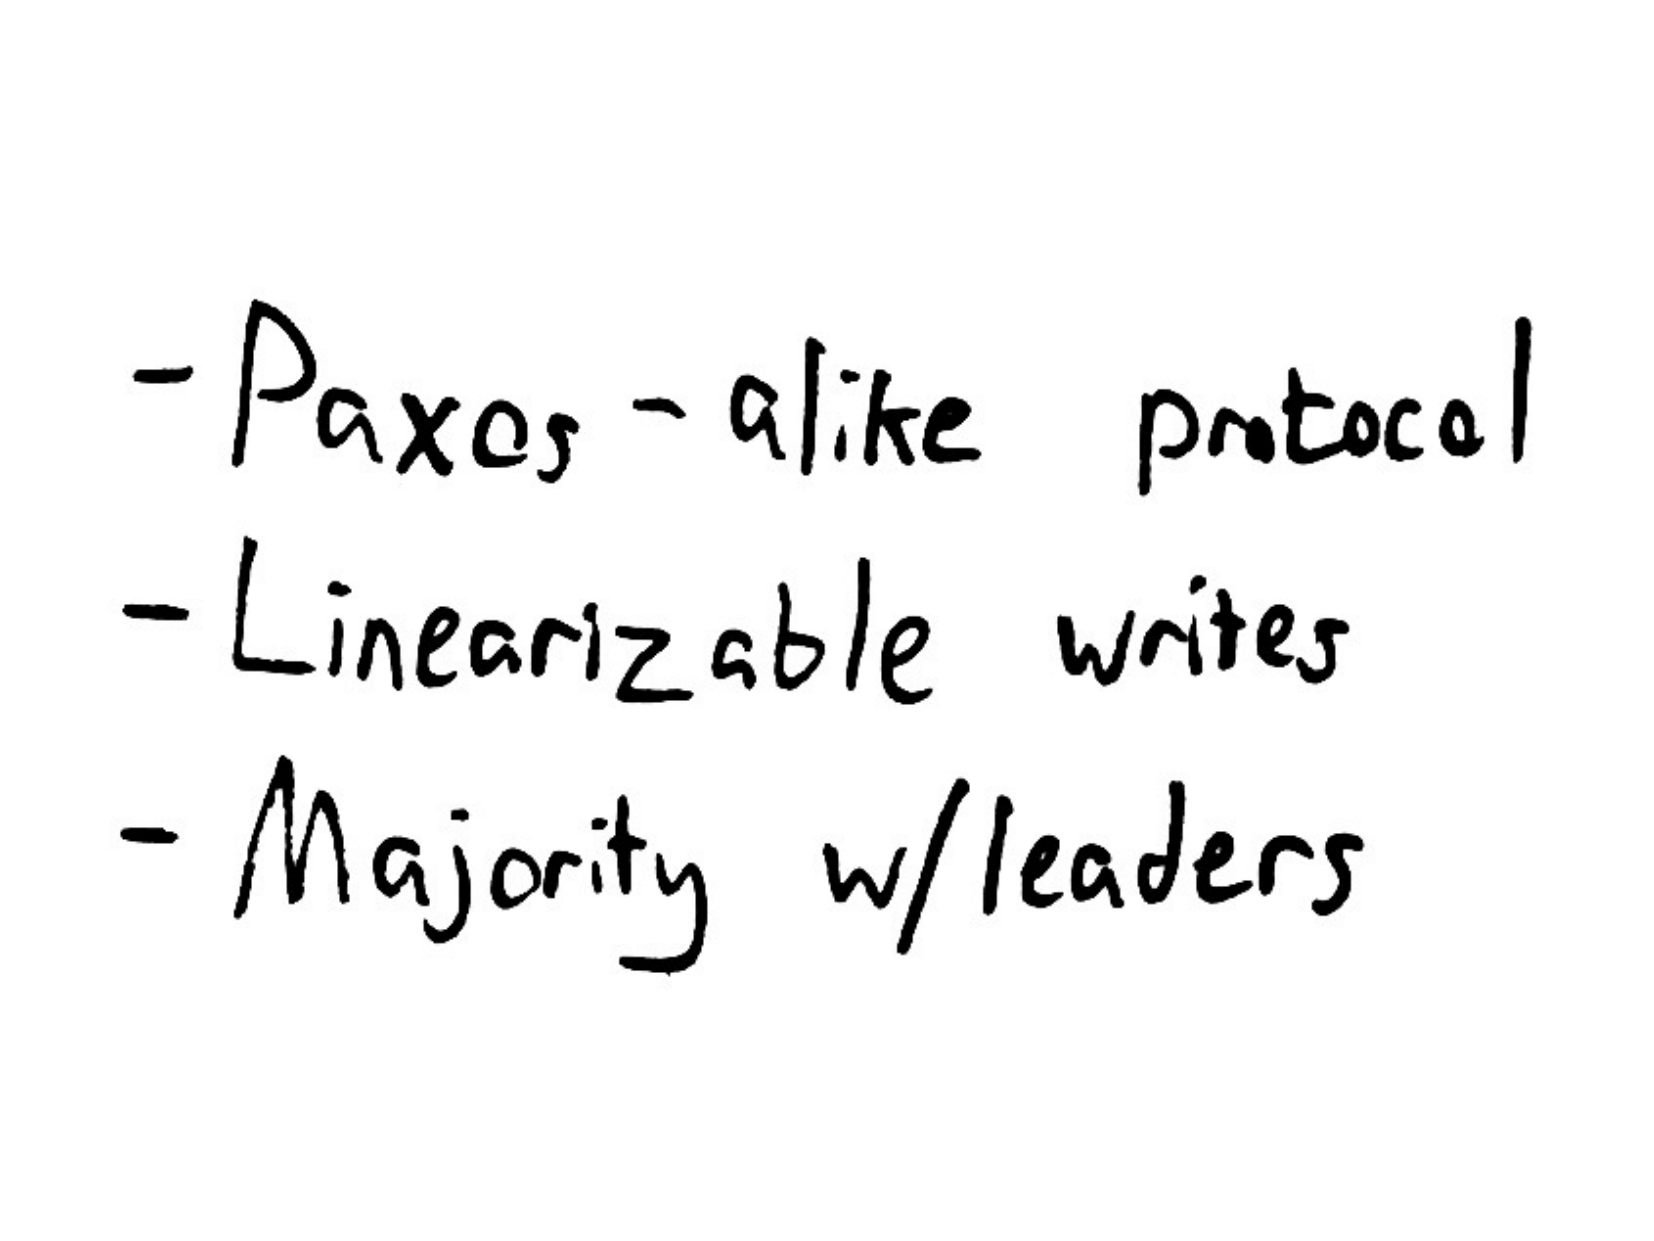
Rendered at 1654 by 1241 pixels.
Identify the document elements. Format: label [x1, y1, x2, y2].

picture [0, 239, 1639, 1020]
